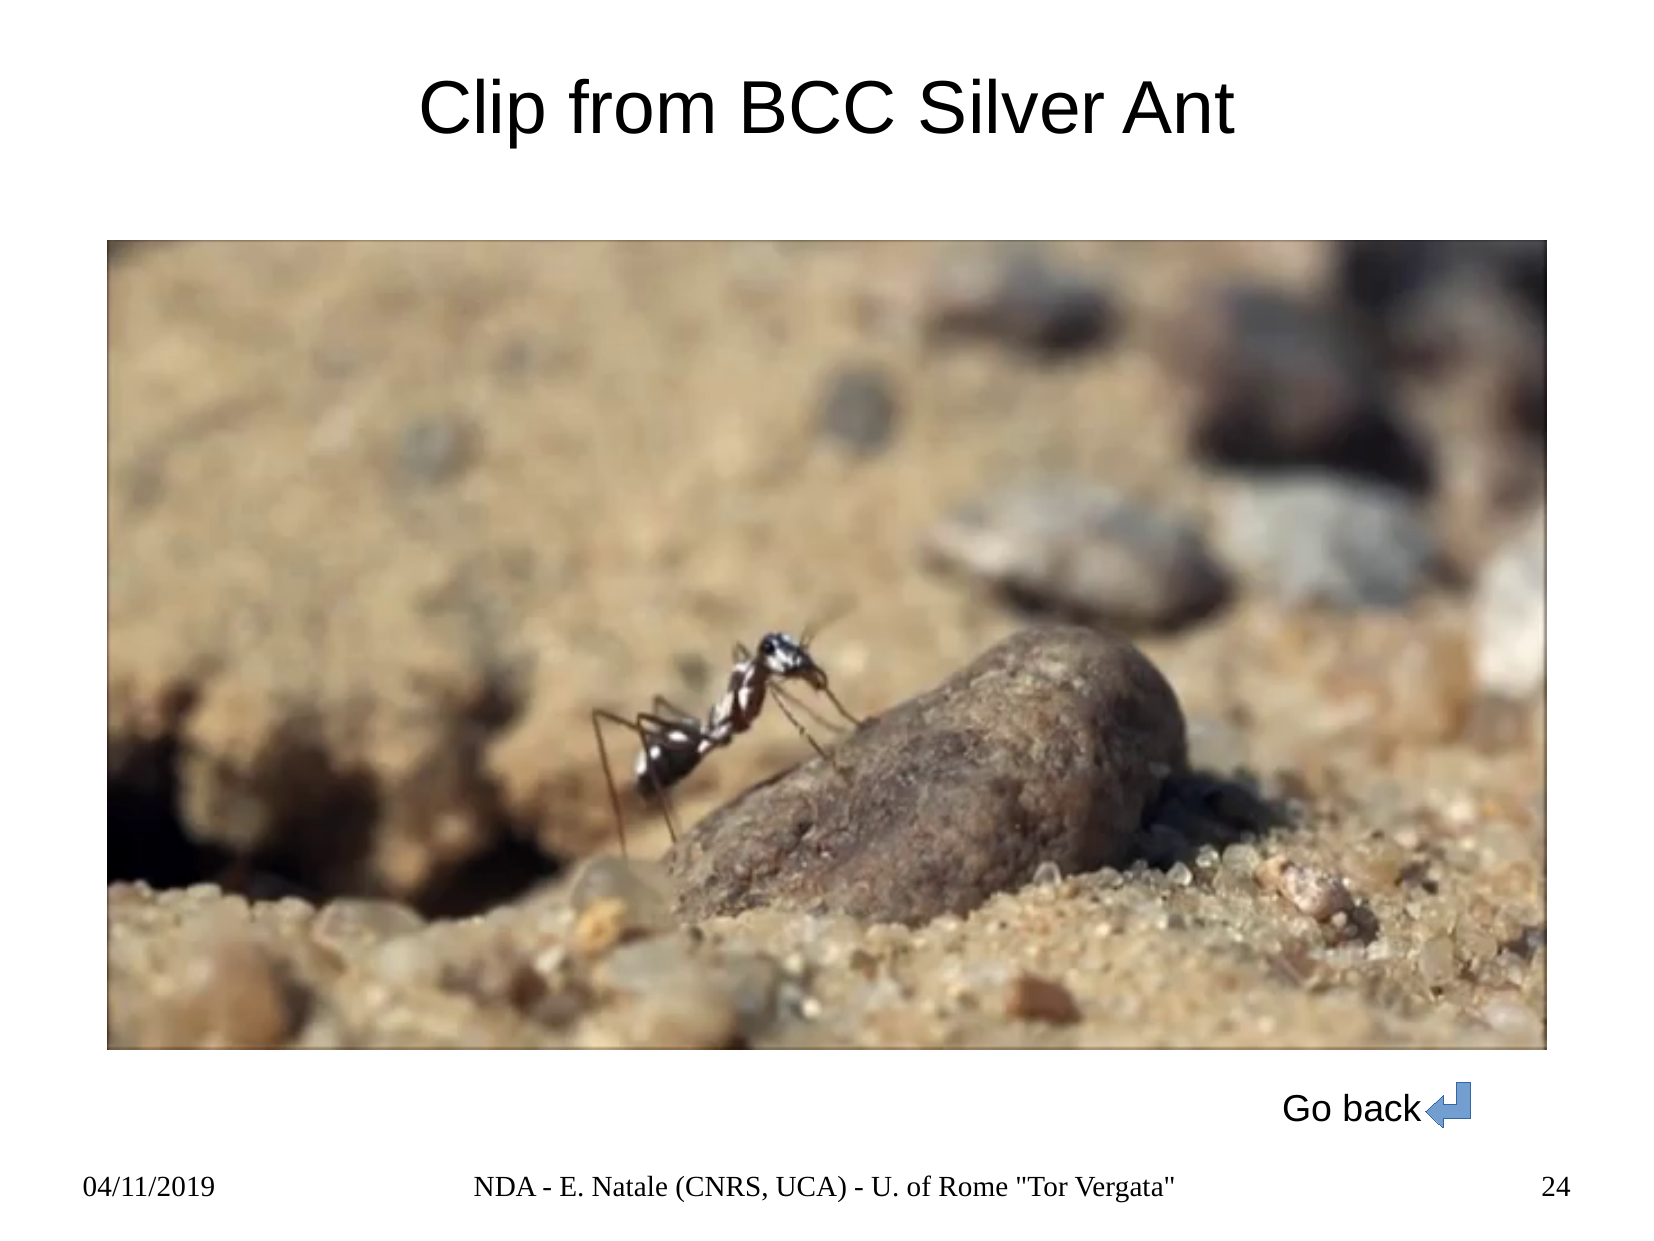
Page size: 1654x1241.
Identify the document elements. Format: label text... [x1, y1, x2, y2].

title Clip from BCC Silver Ant [82, 49, 1571, 165]
text_box Go back [1267, 1080, 1448, 1137]
text_box [1425, 1082, 1471, 1128]
text_box [106, 240, 1547, 1051]
